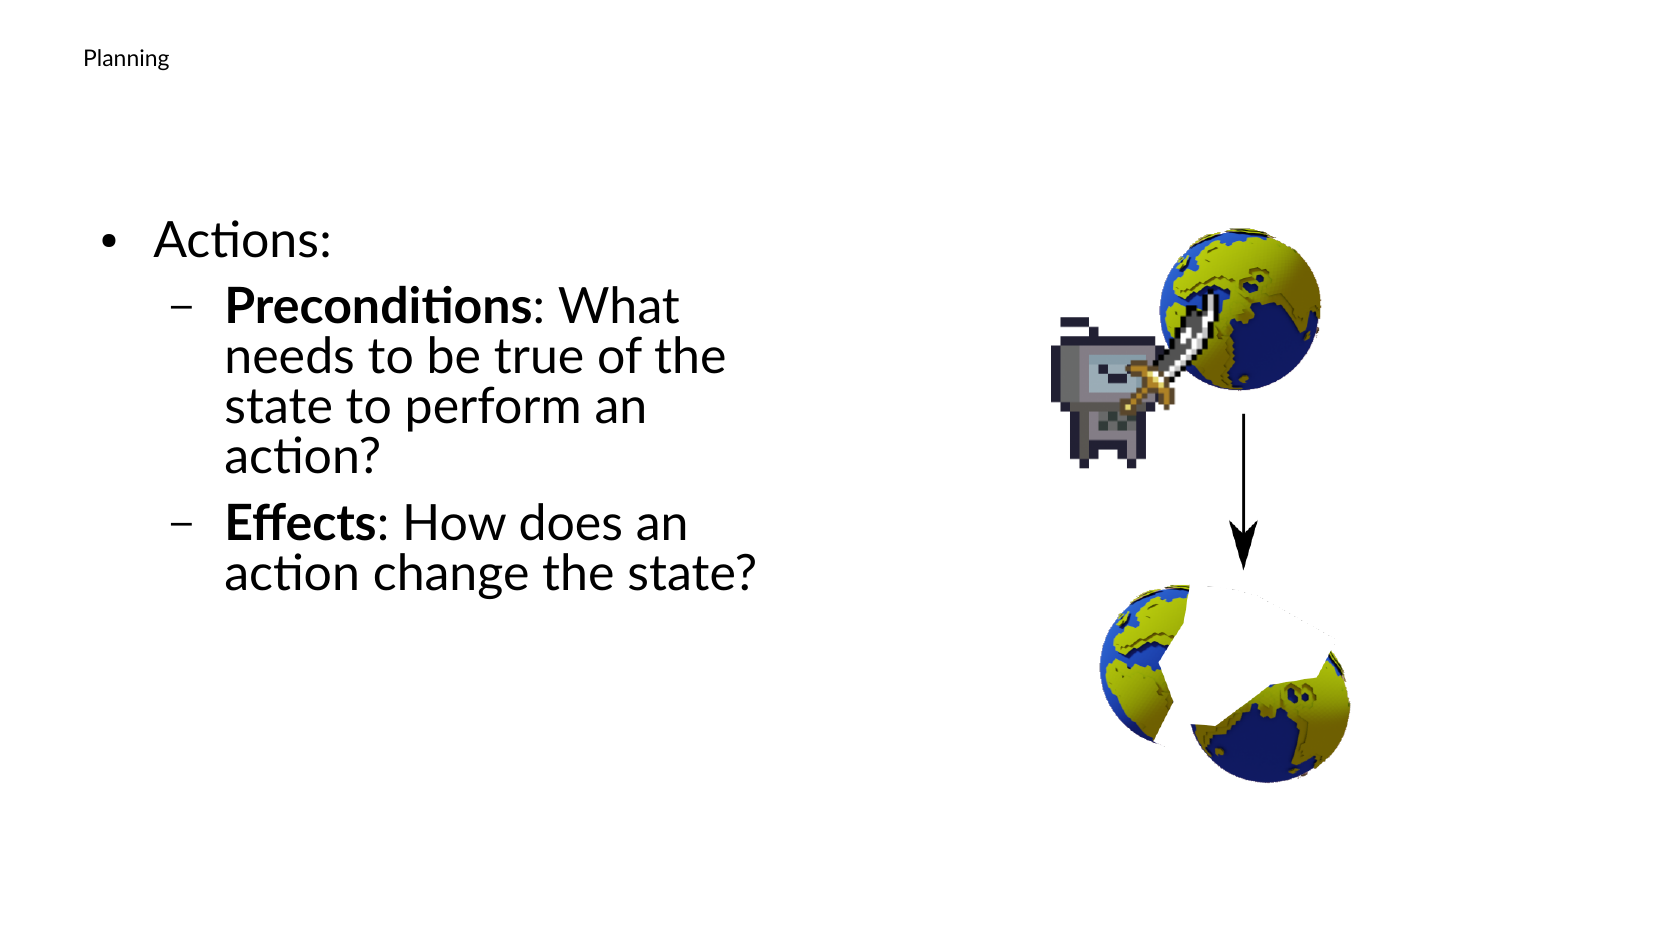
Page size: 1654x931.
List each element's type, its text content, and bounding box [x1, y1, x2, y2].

title Planning [83, 0, 1571, 119]
list Actions: Preconditions: What needs to be true of the state to perform an action? Effects: How does an action change the state? [82, 217, 809, 839]
picture [897, 216, 1519, 839]
